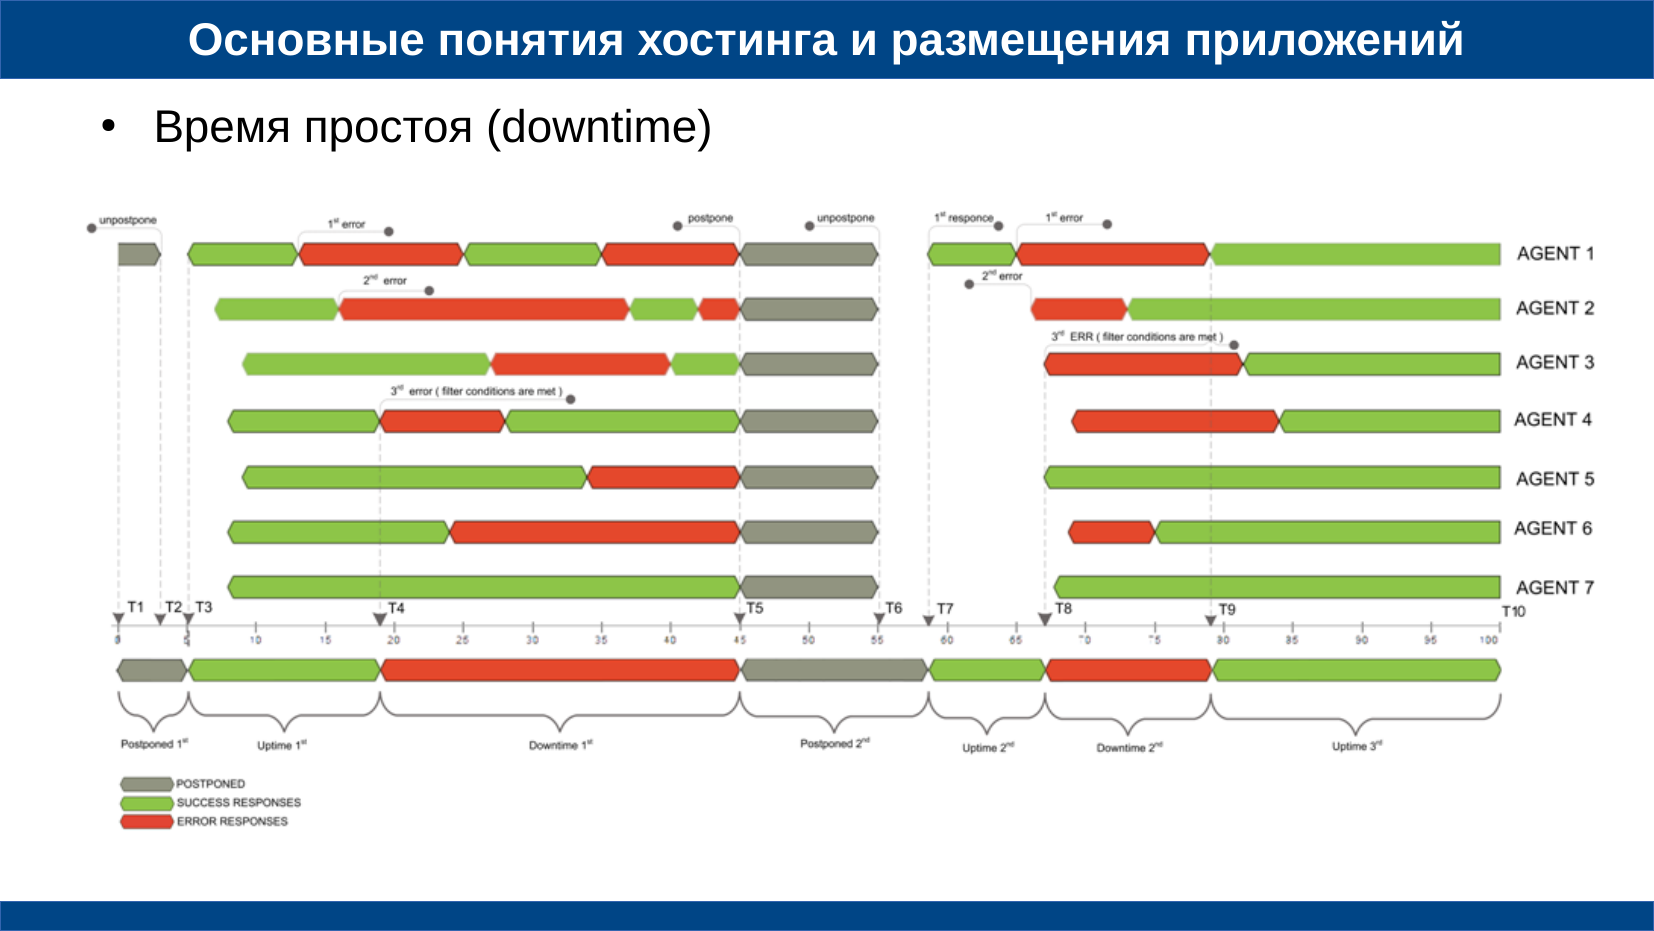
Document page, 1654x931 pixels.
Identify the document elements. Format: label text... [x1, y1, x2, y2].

title Основные понятия хостинга и размещения приложений [0, 0, 1654, 79]
picture [75, 206, 1605, 841]
list Время простоя (downtime) [82, 101, 1571, 206]
